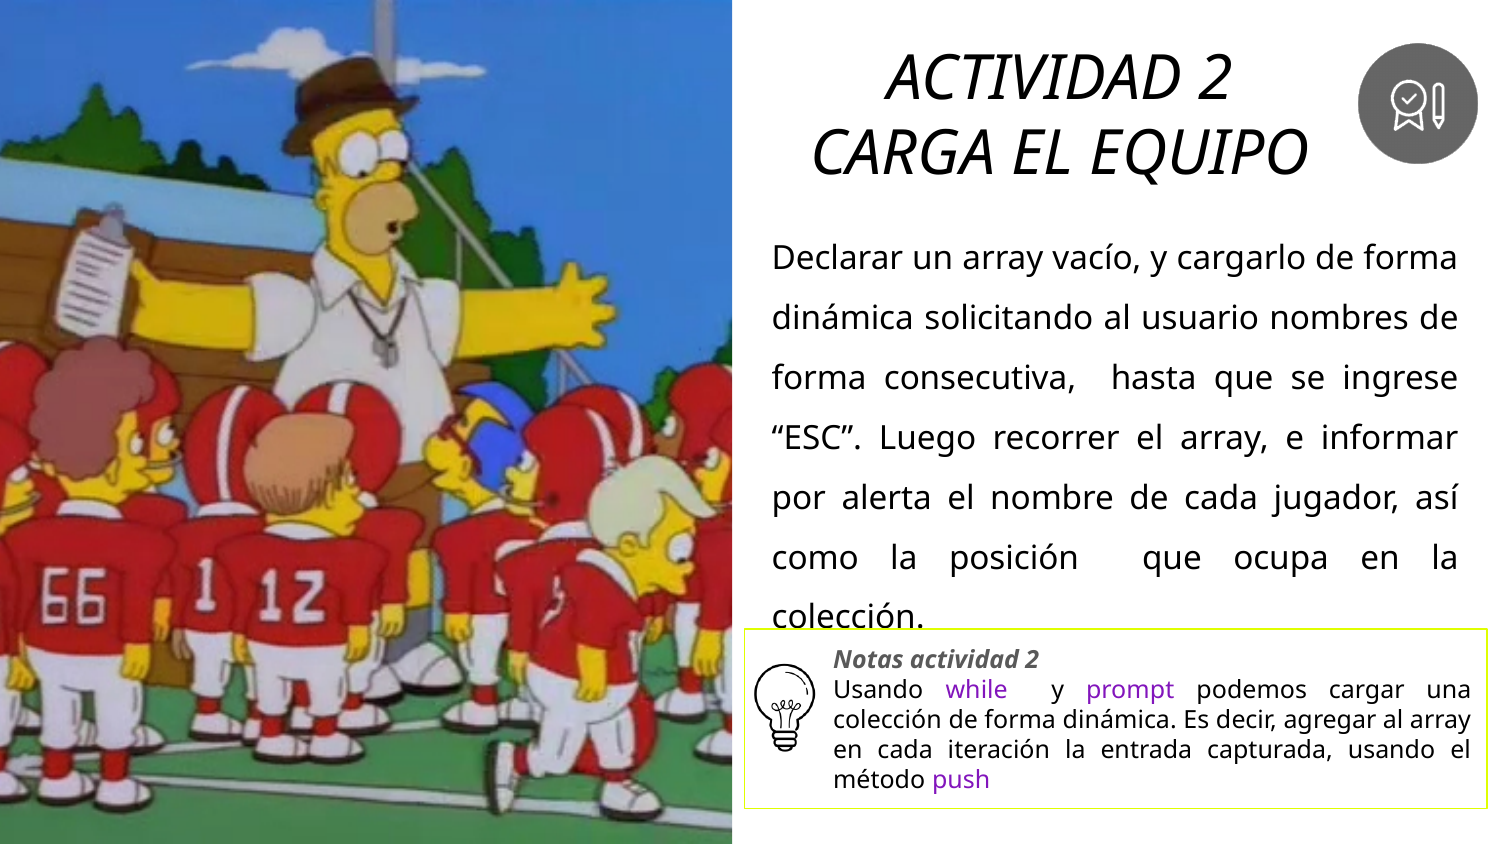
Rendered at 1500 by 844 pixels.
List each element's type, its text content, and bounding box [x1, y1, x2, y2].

text_box ACTIVIDAD 2 CARGA EL EQUIPO [749, 22, 1371, 185]
text_box ACTIVIDAD 2 CARGA EL EQUIPO [1132, 134, 1159, 170]
text_box Notas actividad 2 Usando while y prompt podemos cargar una colección de forma dinámica. Es decir, agregar al array en cada iteración la entrada capturada, usando el método push [744, 628, 1487, 809]
picture [0, 0, 733, 844]
picture [750, 660, 817, 752]
text_box Declarar un array vacío, y cargarlo de forma dinámica solicitando al usuario nombres de forma consecutiva, hasta que se ingrese “ESC”. Luego recorrer el array, e informar por alerta el nombre de cada jugador, así como la posición que ocupa en la colección. [756, 201, 1475, 628]
picture [1358, 43, 1478, 164]
